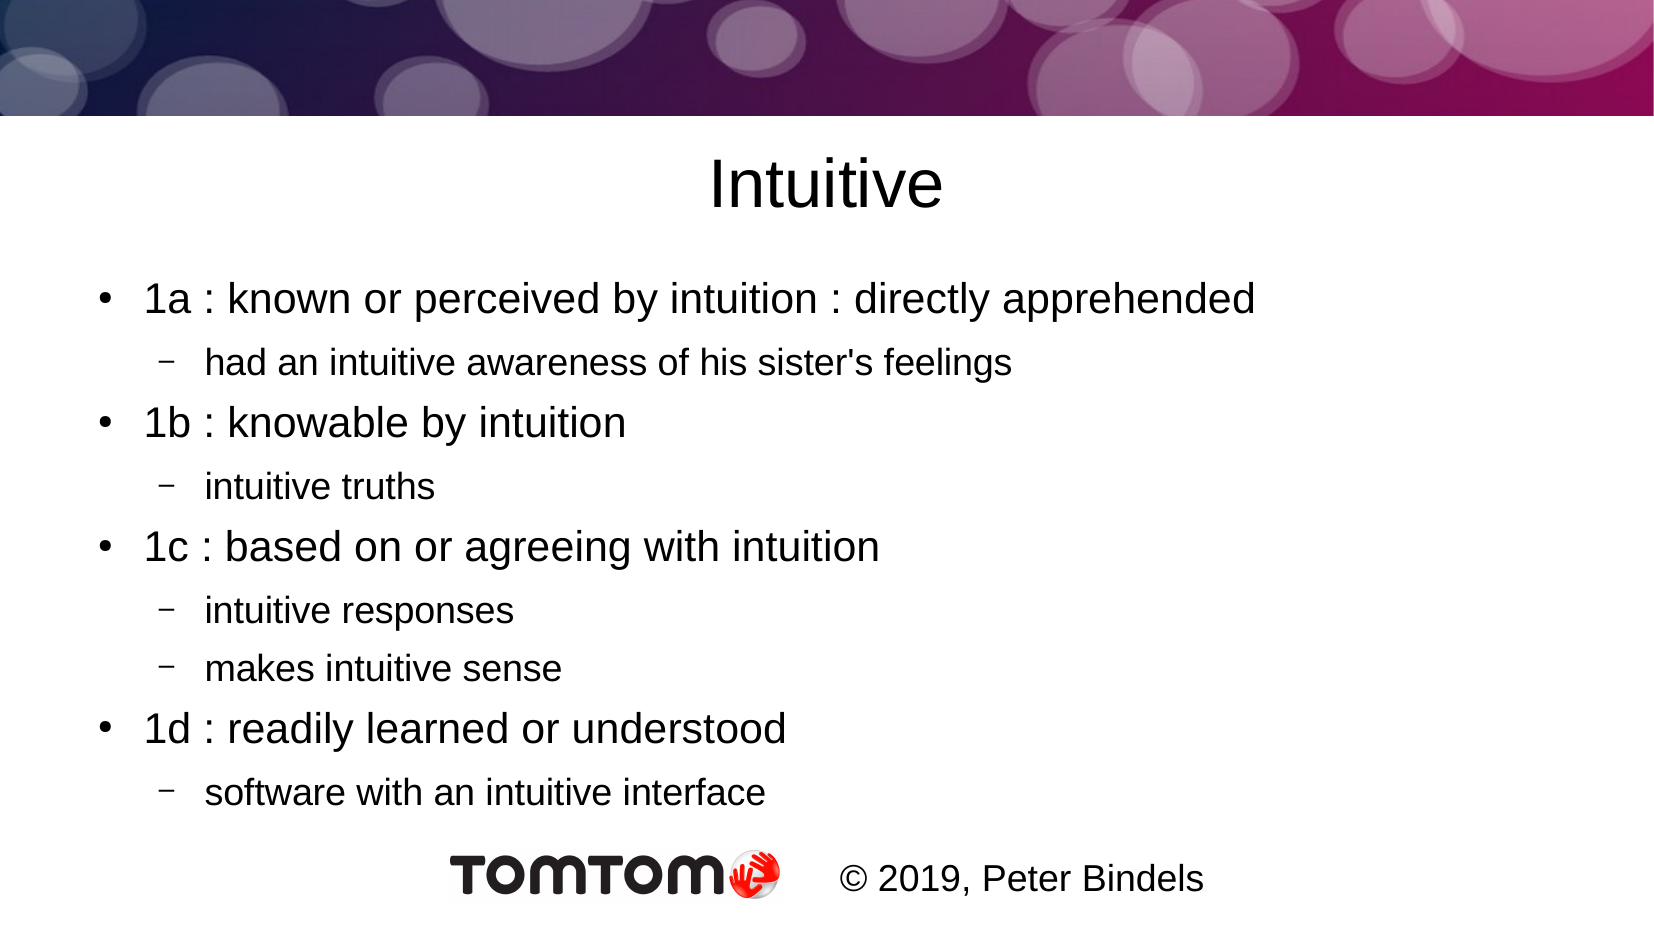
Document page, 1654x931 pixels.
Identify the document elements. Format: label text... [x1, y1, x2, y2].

picture [450, 847, 784, 906]
list 1a : known or perceived by intuition : directly apprehended had an intuitive awareness of his sister's feelings 1b : knowable by intuition intuitive truths 1c : based on or agreeing with intuition intuitive responses makes intuitive sense 1d : readily learned or understood software with an intuitive interface [82, 274, 1571, 815]
title Intuitive [82, 119, 1571, 249]
picture [0, 0, 1654, 116]
